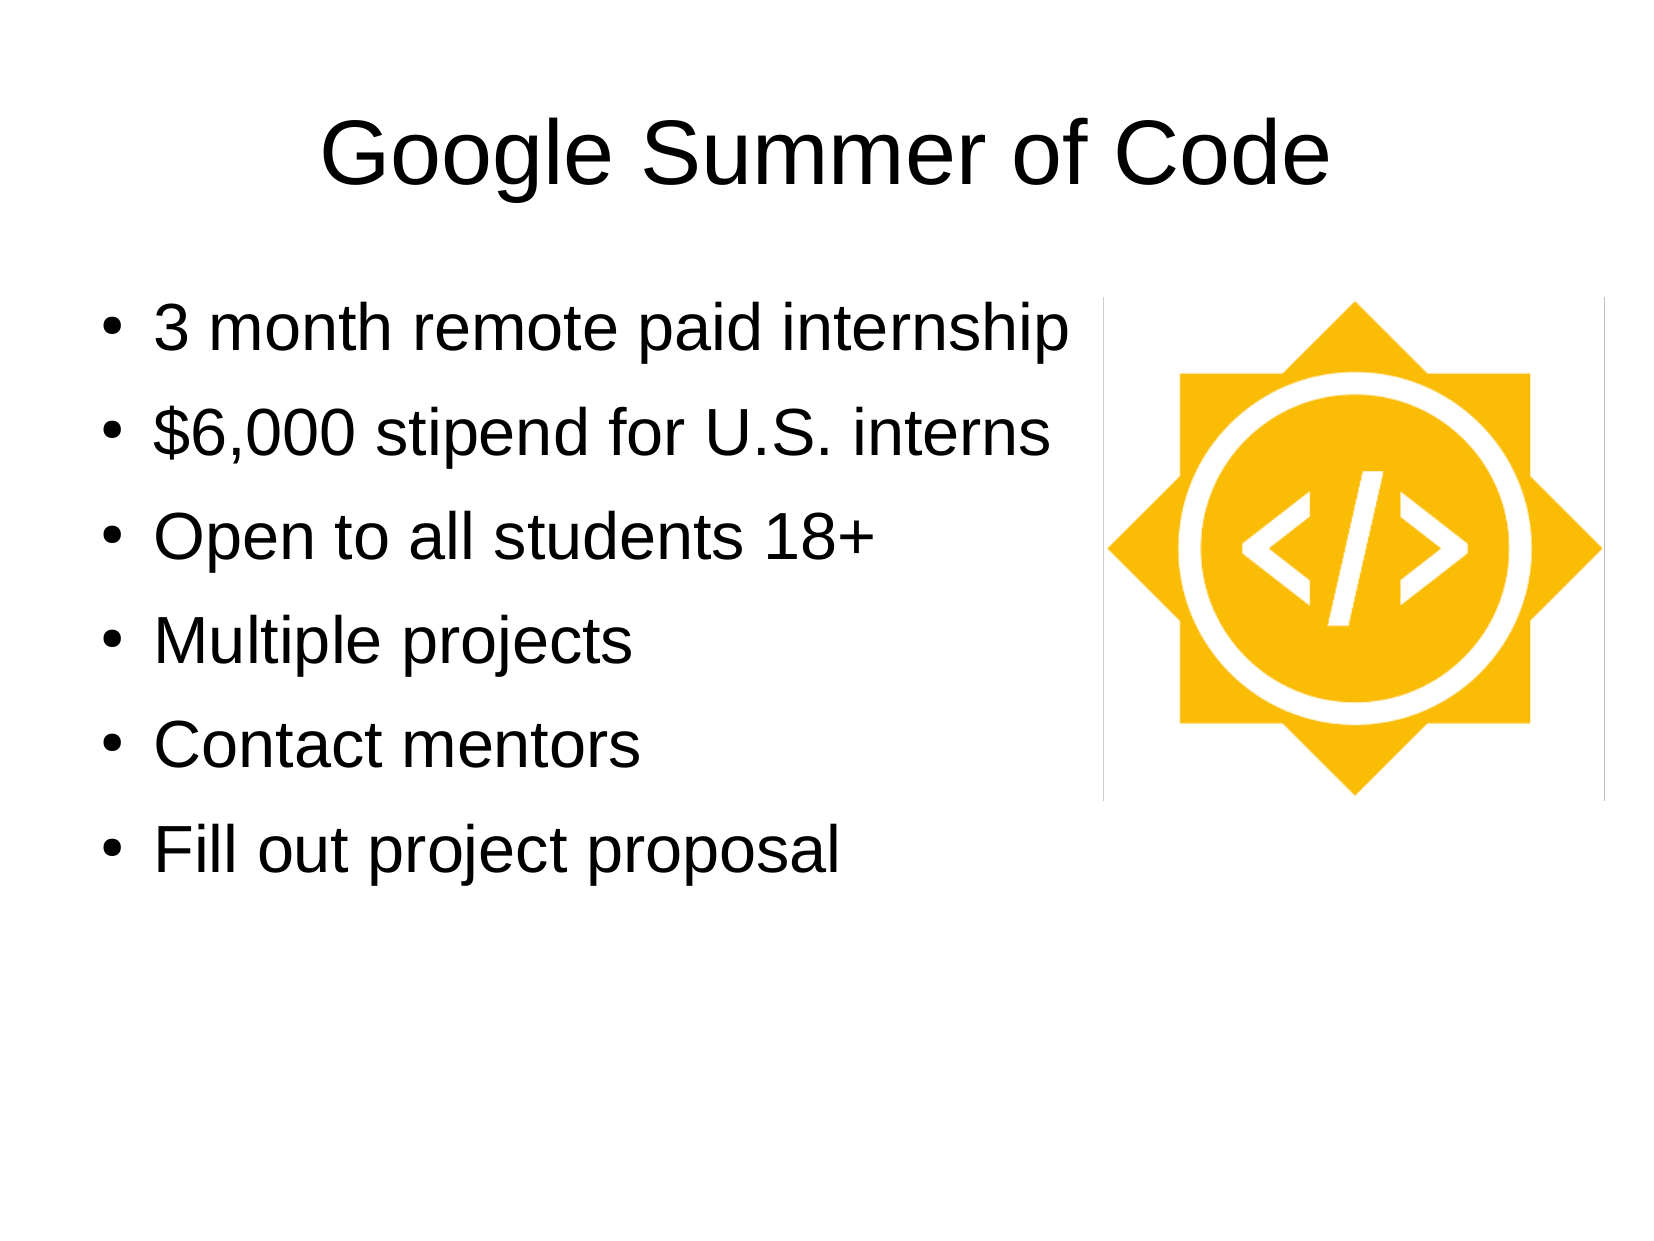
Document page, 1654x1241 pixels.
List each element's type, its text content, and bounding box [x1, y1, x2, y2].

picture [1102, 297, 1606, 801]
title Google Summer of Code [82, 49, 1571, 257]
list 3 month remote paid internship $6,000 stipend for U.S. interns Open to all students 18+ Multiple projects Contact mentors Fill out project proposal [82, 290, 1571, 1010]
